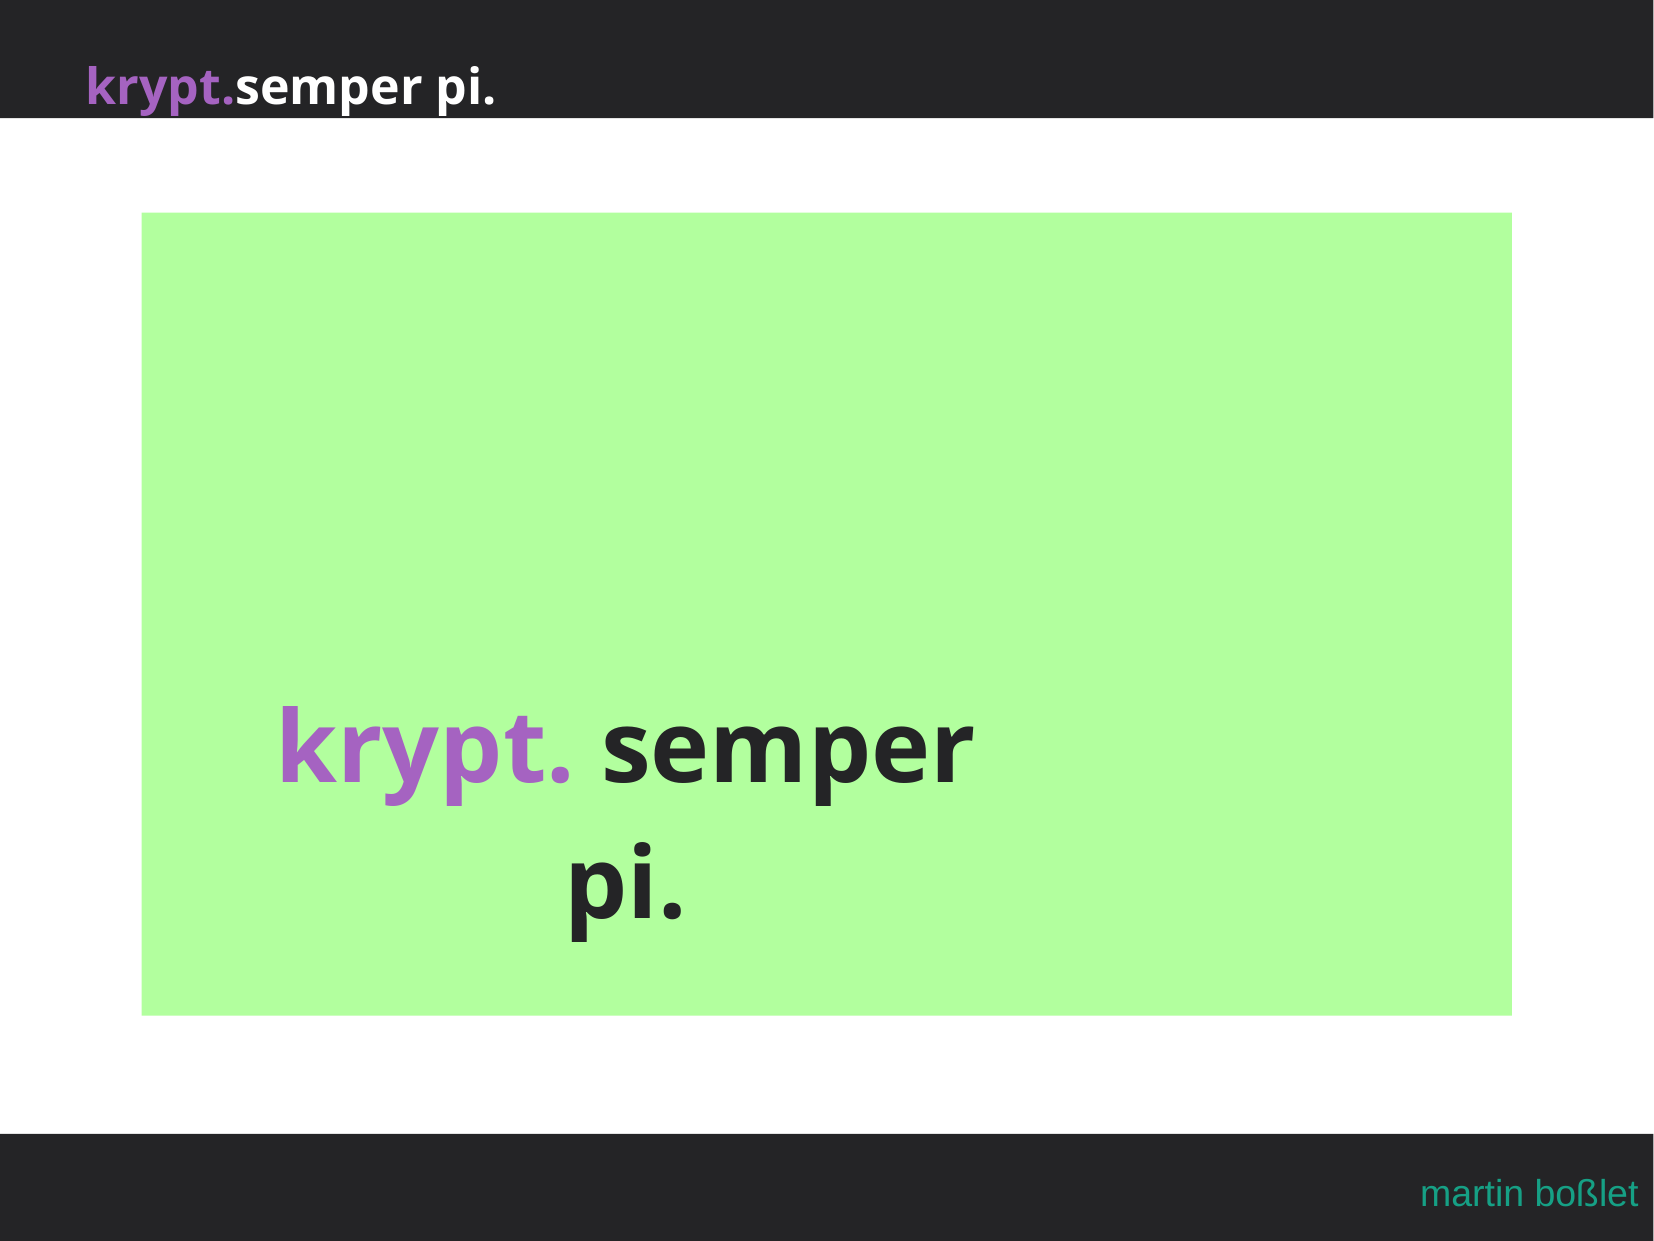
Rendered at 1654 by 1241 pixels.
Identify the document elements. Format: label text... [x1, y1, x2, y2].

text_box krypt.semper pi. [70, 43, 544, 119]
text_box [0, 0, 1654, 119]
text_box krypt. semper pi. [212, 668, 1040, 804]
text_box [141, 212, 1512, 1016]
text_box martin boßlet [0, 1133, 1654, 1241]
